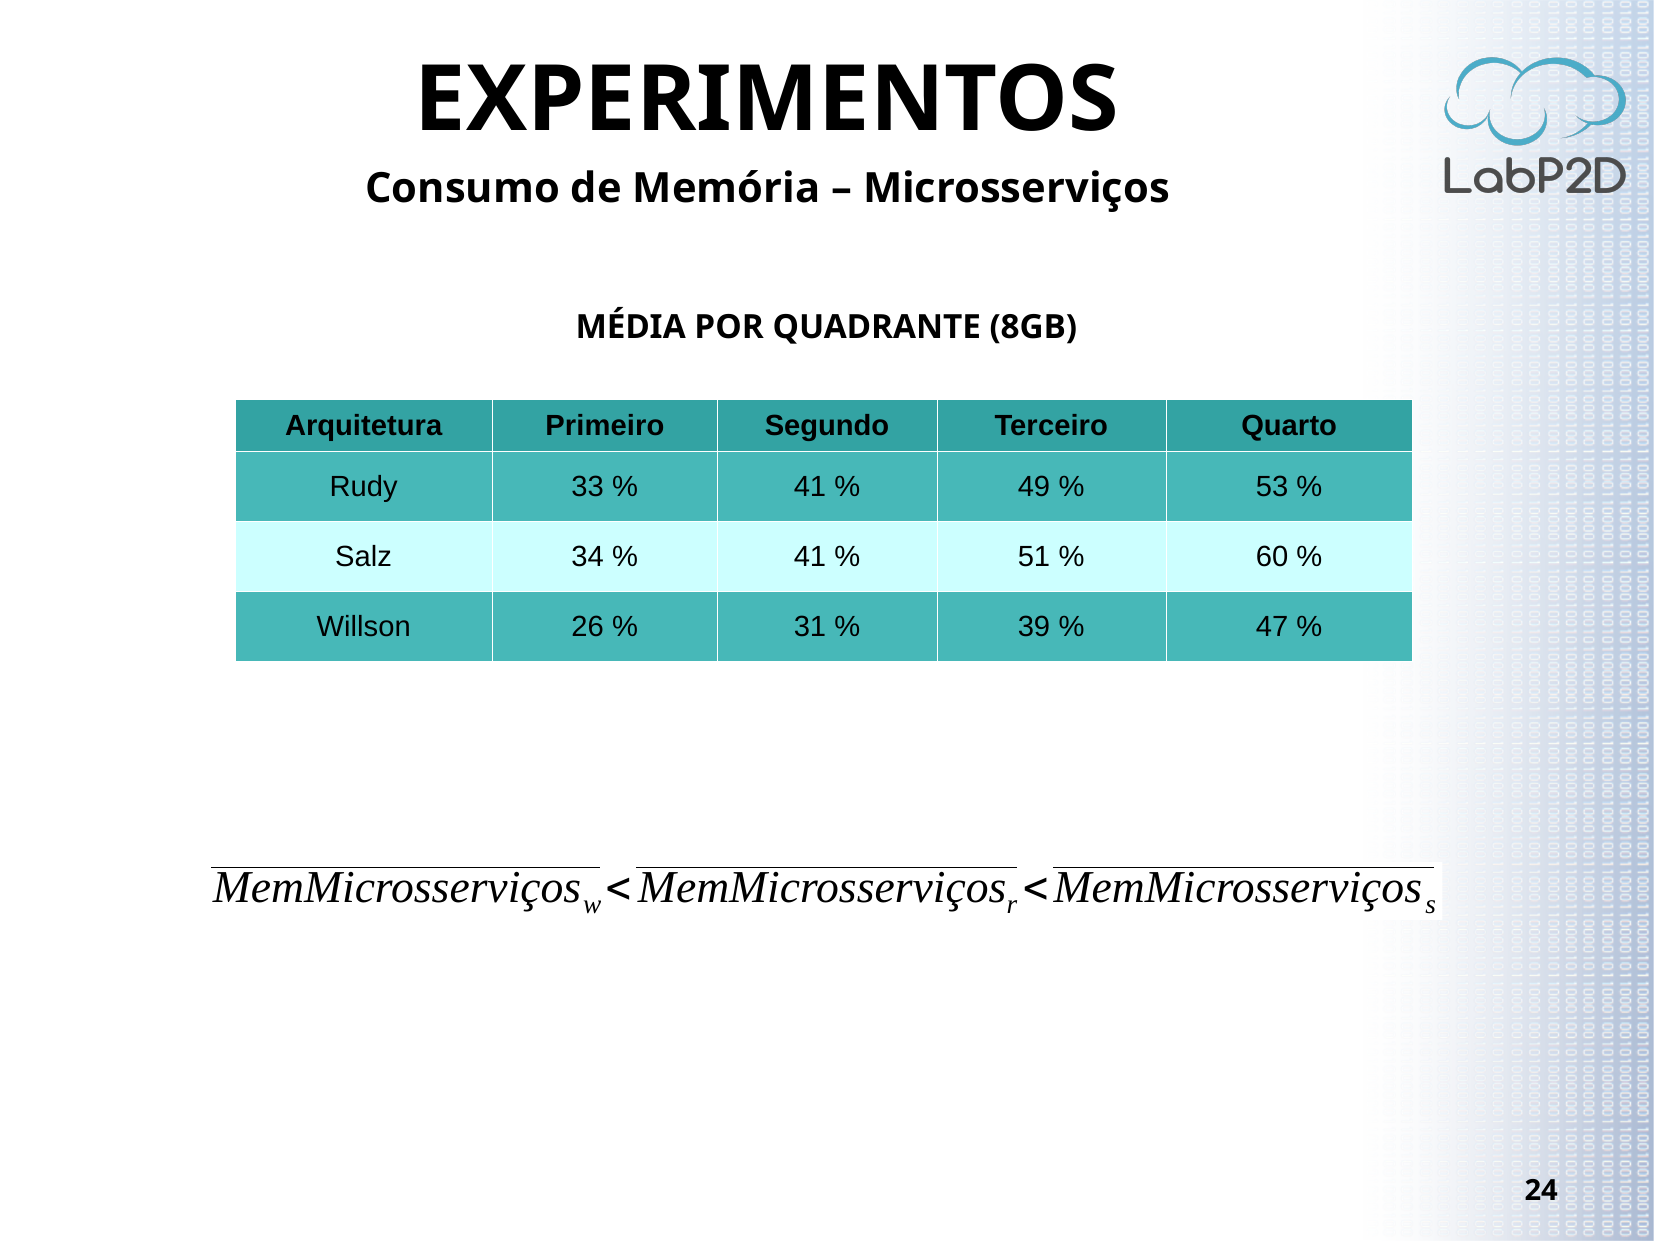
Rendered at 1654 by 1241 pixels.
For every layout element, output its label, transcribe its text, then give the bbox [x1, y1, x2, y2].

table_cell 49 % [938, 452, 1166, 521]
picture [1360, 1, 1654, 1240]
table_cell 33 % [493, 452, 717, 521]
table_cell 31 % [718, 592, 937, 661]
table_cell 39 % [938, 592, 1166, 661]
table_header Primeiro [493, 400, 717, 451]
table_header Terceiro [938, 400, 1166, 451]
table_cell Willson [236, 592, 492, 661]
table_cell 60 % [1167, 522, 1412, 591]
table_header Segundo [718, 400, 937, 451]
text_box MÉDIA POR QUADRANTE (8GB) [236, 295, 1418, 388]
table_header Quarto [1167, 400, 1412, 451]
chart [203, 862, 1443, 920]
table_cell 34 % [493, 522, 717, 591]
table_cell Rudy [236, 452, 492, 521]
title EXPERIMENTOS Consumo de Memória – Microsserviços [82, 19, 1453, 227]
table_cell 41 % [718, 452, 937, 521]
table_header Arquitetura [236, 400, 492, 451]
table_cell 41 % [718, 522, 937, 591]
table_cell 53 % [1167, 452, 1412, 521]
table_cell 47 % [1167, 592, 1412, 661]
table_cell 51 % [938, 522, 1166, 591]
table_cell Salz [236, 522, 492, 591]
table_cell 26 % [493, 592, 717, 661]
